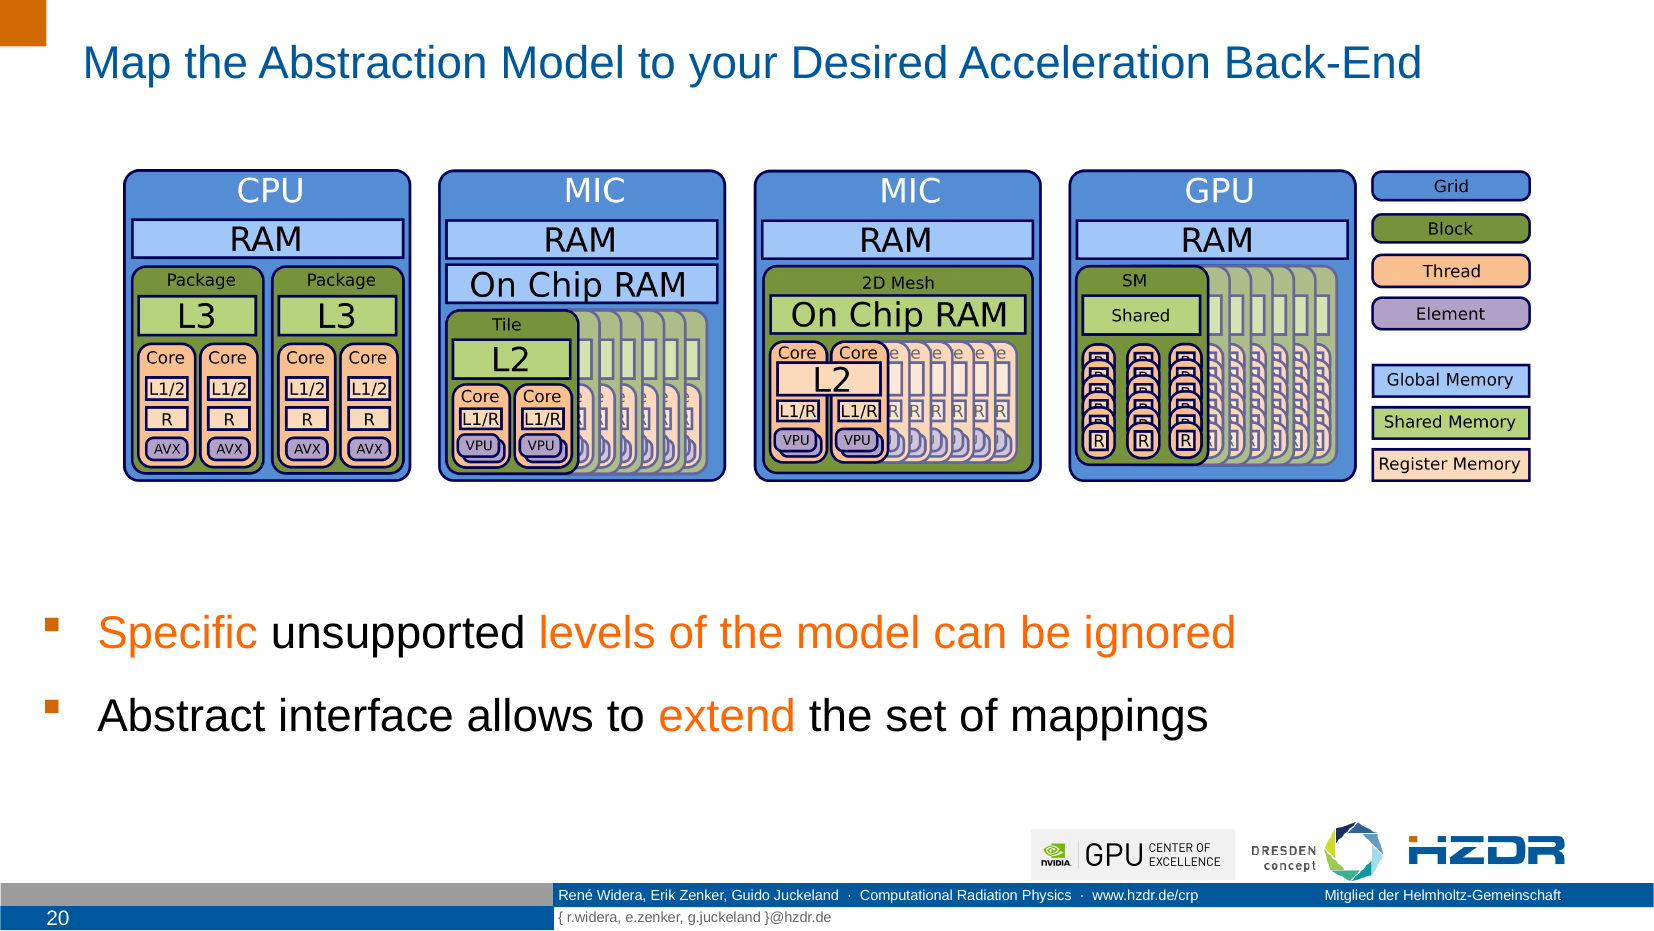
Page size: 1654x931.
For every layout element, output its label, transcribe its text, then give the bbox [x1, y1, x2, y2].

picture [123, 169, 1531, 482]
picture [1252, 822, 1383, 881]
picture [1017, 815, 1249, 894]
picture [1386, 819, 1582, 881]
text_box Specific unsupported levels of the model can be ignored Abstract interface allows to extend the set of mappings [21, 563, 1654, 753]
title Map the Abstraction Model to your Desired Acceleration Back-End [82, 37, 1571, 105]
